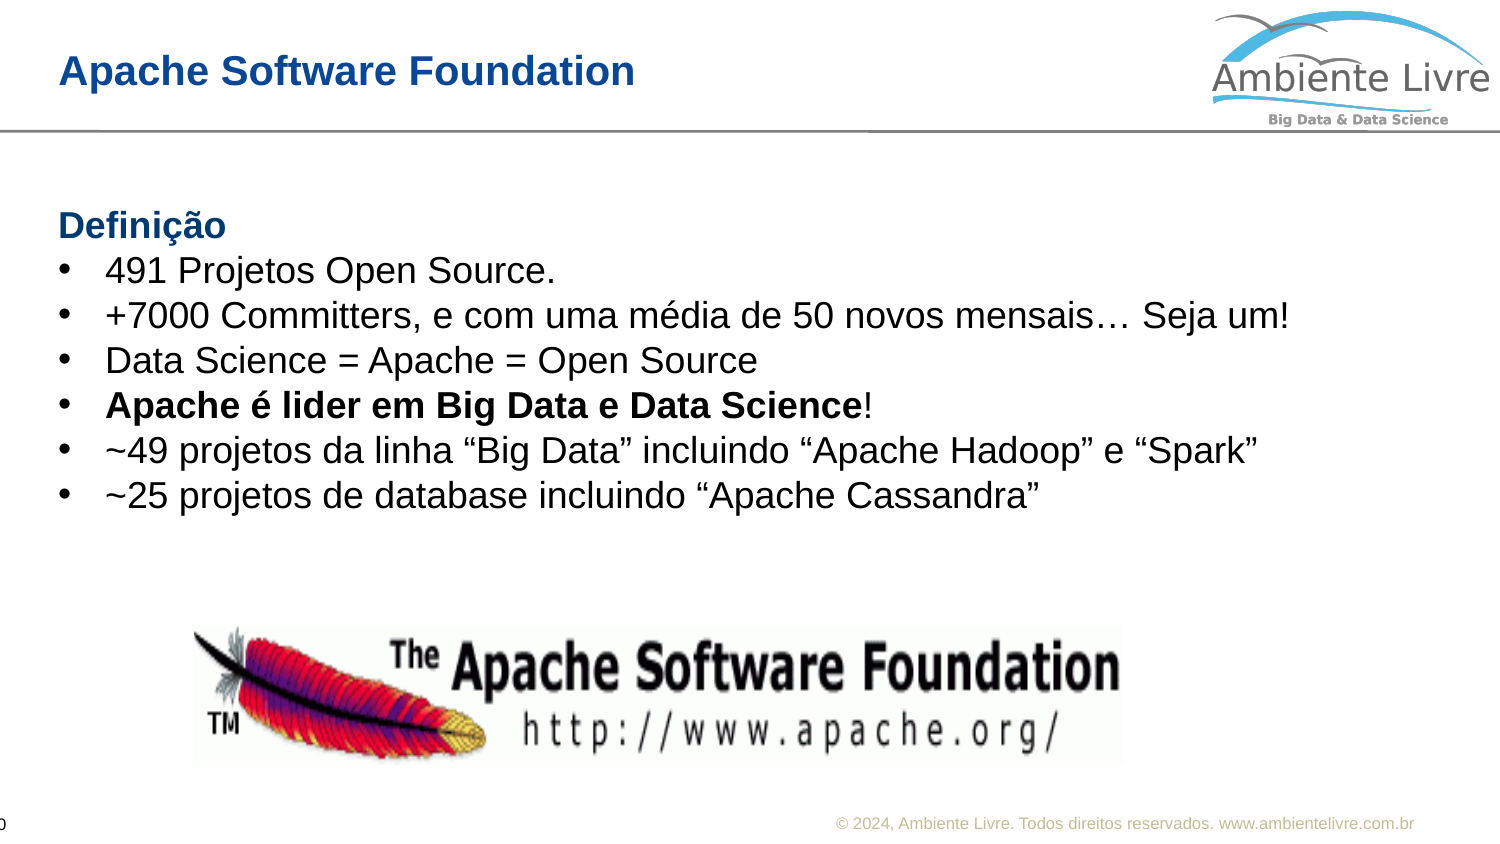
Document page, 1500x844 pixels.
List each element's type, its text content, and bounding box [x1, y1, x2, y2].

picture [1212, 11, 1489, 127]
picture [194, 625, 1123, 765]
title Apache Software Foundation [43, 8, 1127, 129]
text_box Definição 491 Projetos Open Source. +7000 Committers, e com uma média de 50 novos mensais… Seja um! Data Science = Apache = Open Source Apache é lider em Big Data e Data Science! ~49 projetos da linha “Big Data” incluindo “Apache Hadoop” e “Spark” ~25 projetos de database incluindo “Apache Cassandra” [43, 193, 1358, 524]
